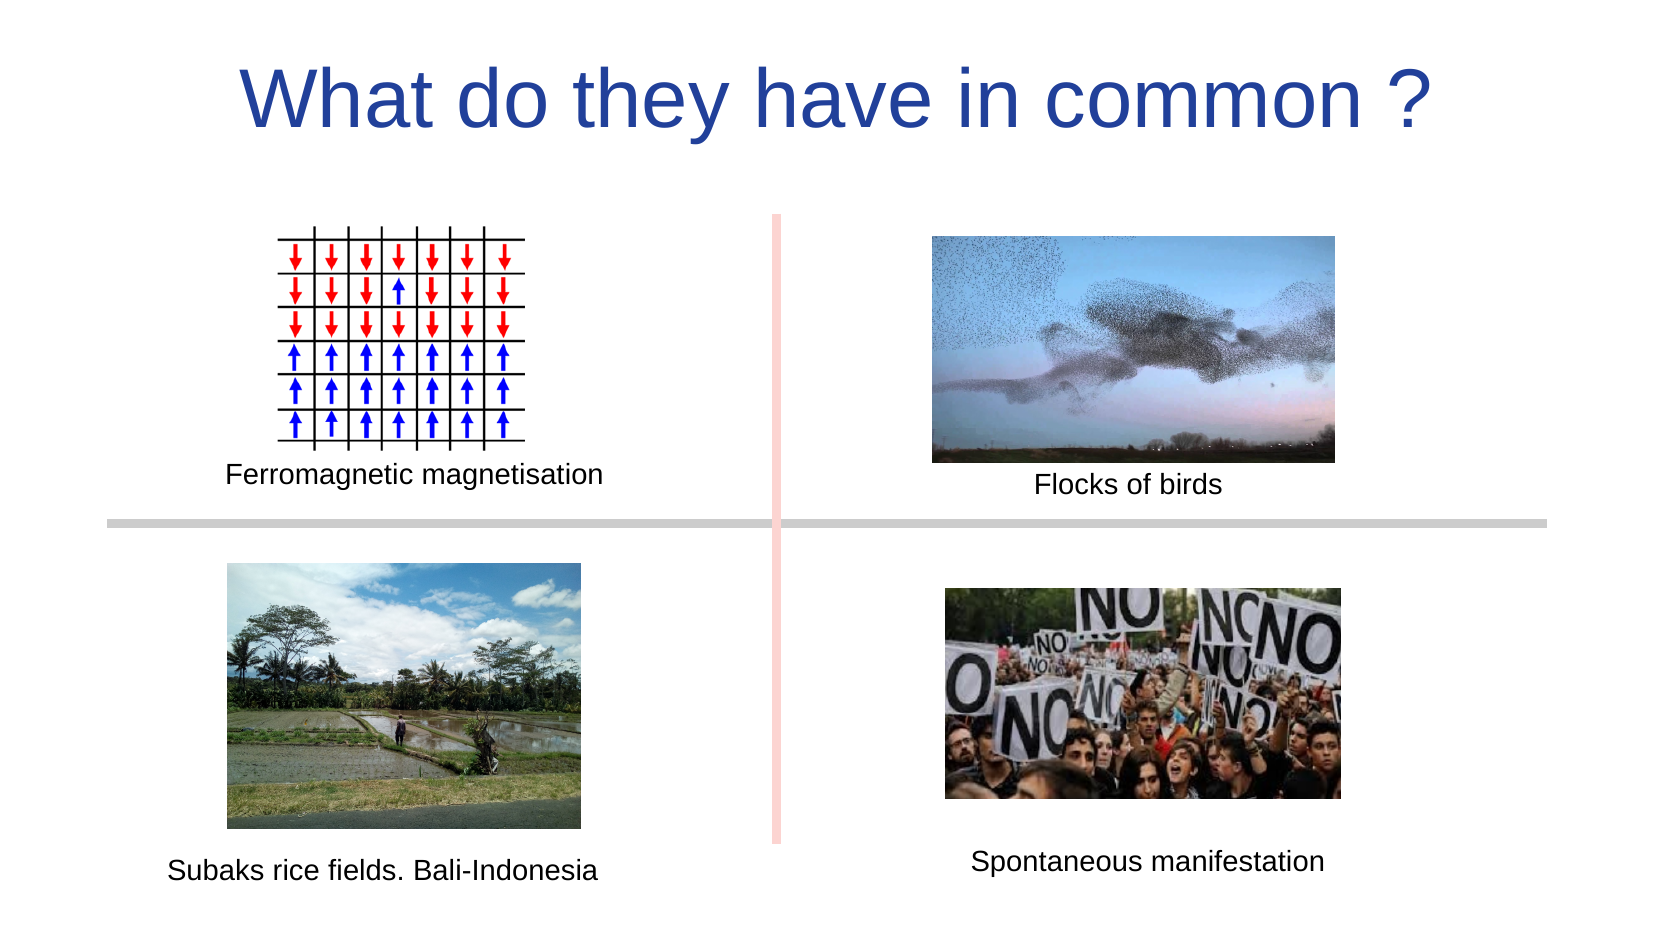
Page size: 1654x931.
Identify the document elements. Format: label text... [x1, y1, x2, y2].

picture [945, 588, 1341, 799]
text_box What do they have in common ? [224, 44, 1479, 179]
picture [274, 226, 525, 450]
text_box [167, 798, 798, 869]
text_box Subaks rice fields. Bali-Indonesia [152, 846, 768, 903]
text_box Spontaneous manifestation [955, 837, 1361, 894]
picture [227, 563, 581, 829]
text_box Ferromagnetic magnetisation [210, 450, 635, 508]
picture [932, 236, 1335, 463]
text_box Flocks of birds [1019, 460, 1245, 518]
